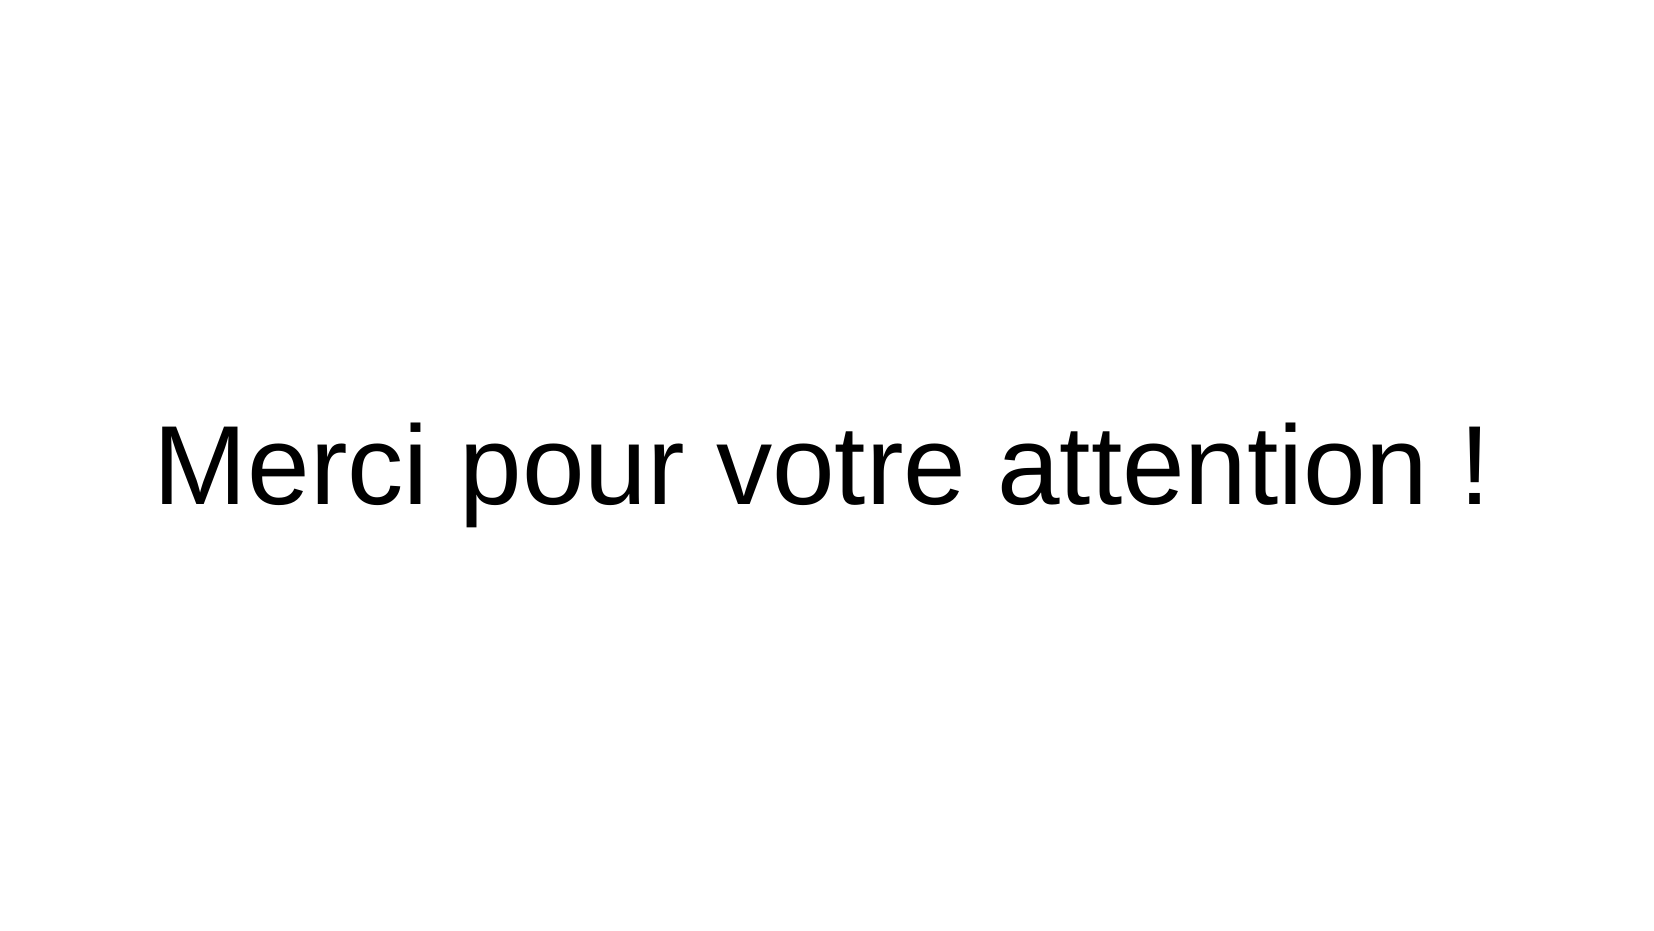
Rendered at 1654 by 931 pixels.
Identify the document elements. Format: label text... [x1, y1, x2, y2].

text_box Merci pour votre attention ! [138, 394, 1515, 536]
